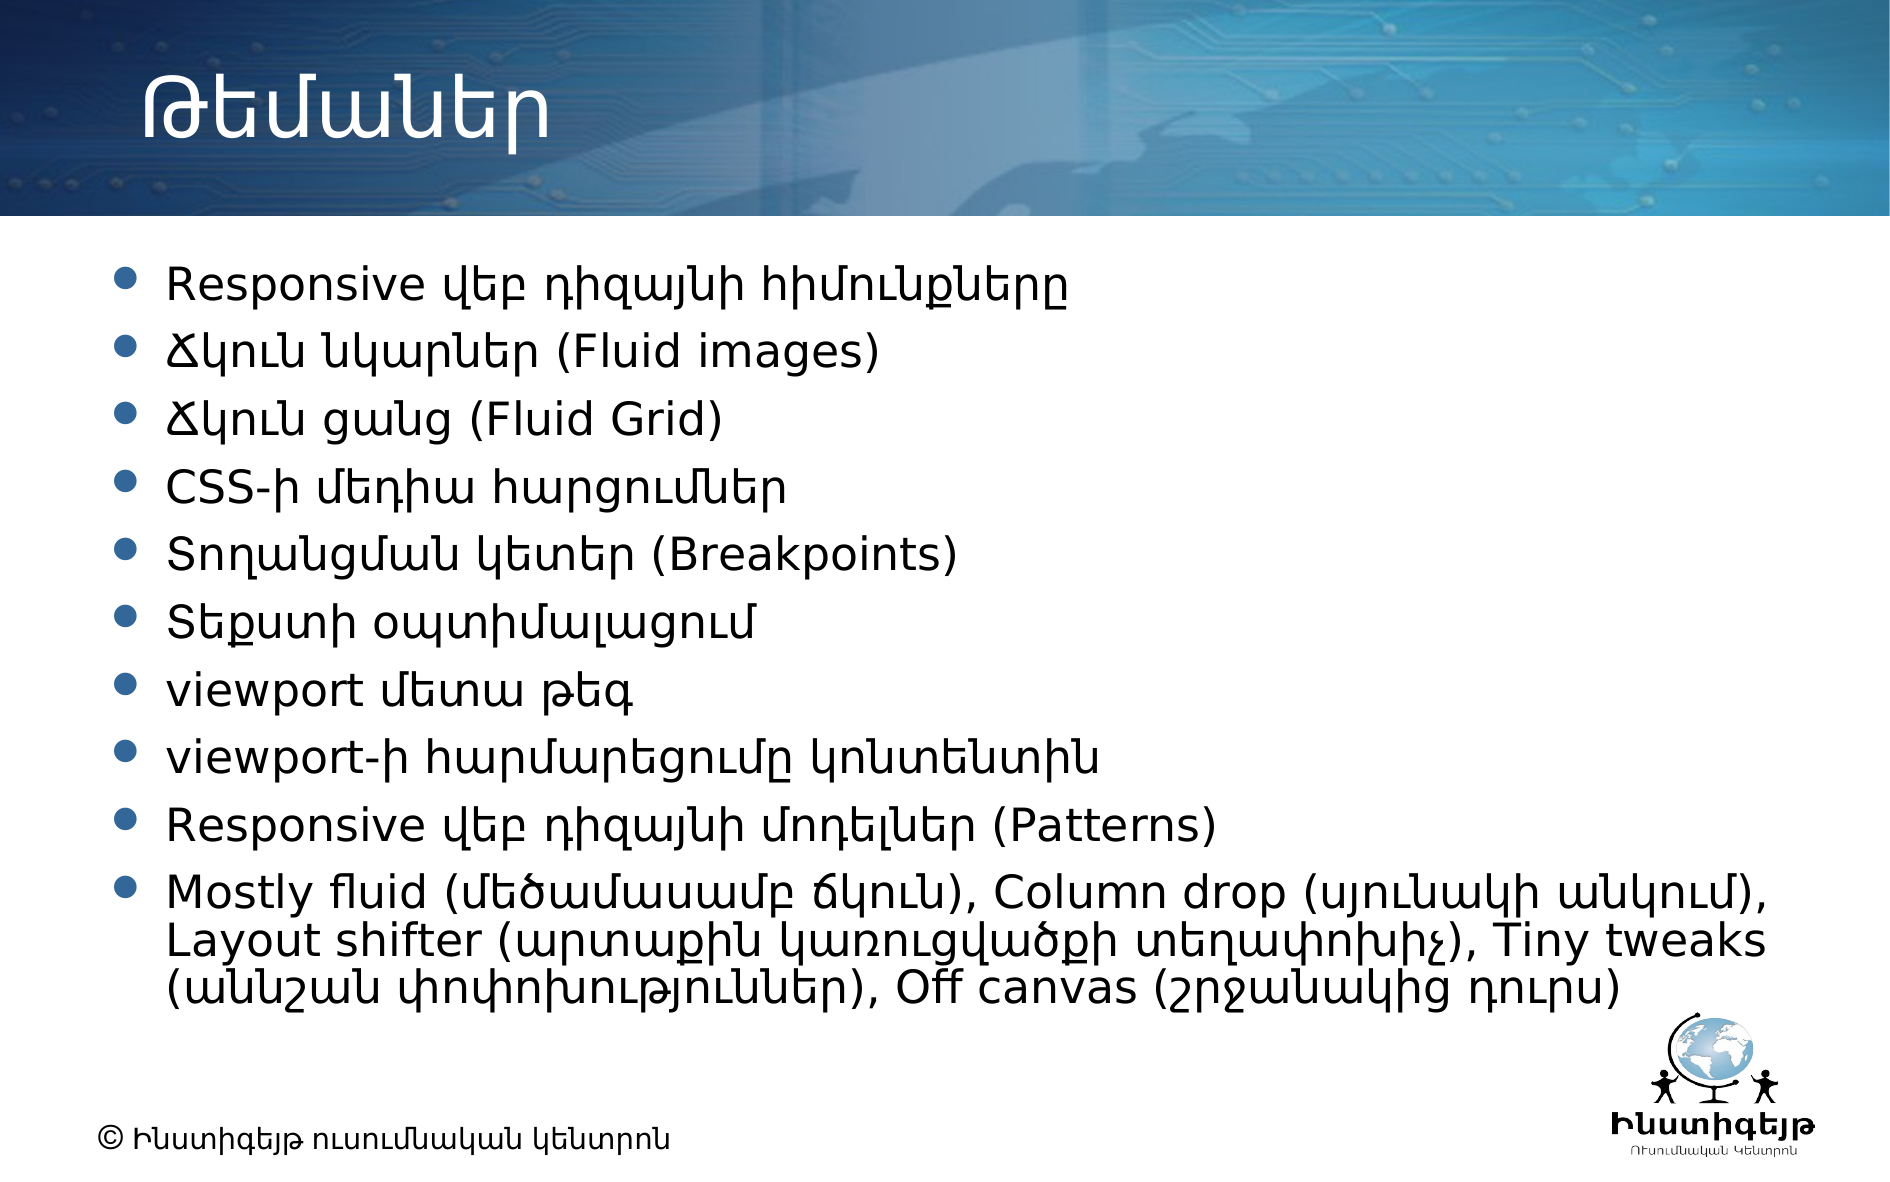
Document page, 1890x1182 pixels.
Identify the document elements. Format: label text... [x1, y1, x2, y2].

picture [1612, 1029, 1815, 1157]
list Responsive վեբ դիզայնի հիմունքները Ճկուն նկարներ (Fluid images) Ճկուն ցանց (Fluid Grid) CSS-ի մեդիա հարցումներ Տողանցման կետեր (Breakpoints) Տեքստի օպտիմալացում viewport մետա թեգ viewport-ի հարմարեցումը կոնտենտին Responsive վեբ դիզայնի մոդելներ (Patterns) Mostly fluid (մեծամասամբ ճկուն), Column drop (սյունակի անկում), Layout shifter (արտաքին կառուցվածքի տեղափոխիչ), Tiny tweaks (աննշան փոփոխություններ), Off canvas (շրջանակից դուրս) [110, 262, 1838, 290]
picture [0, 0, 1890, 216]
